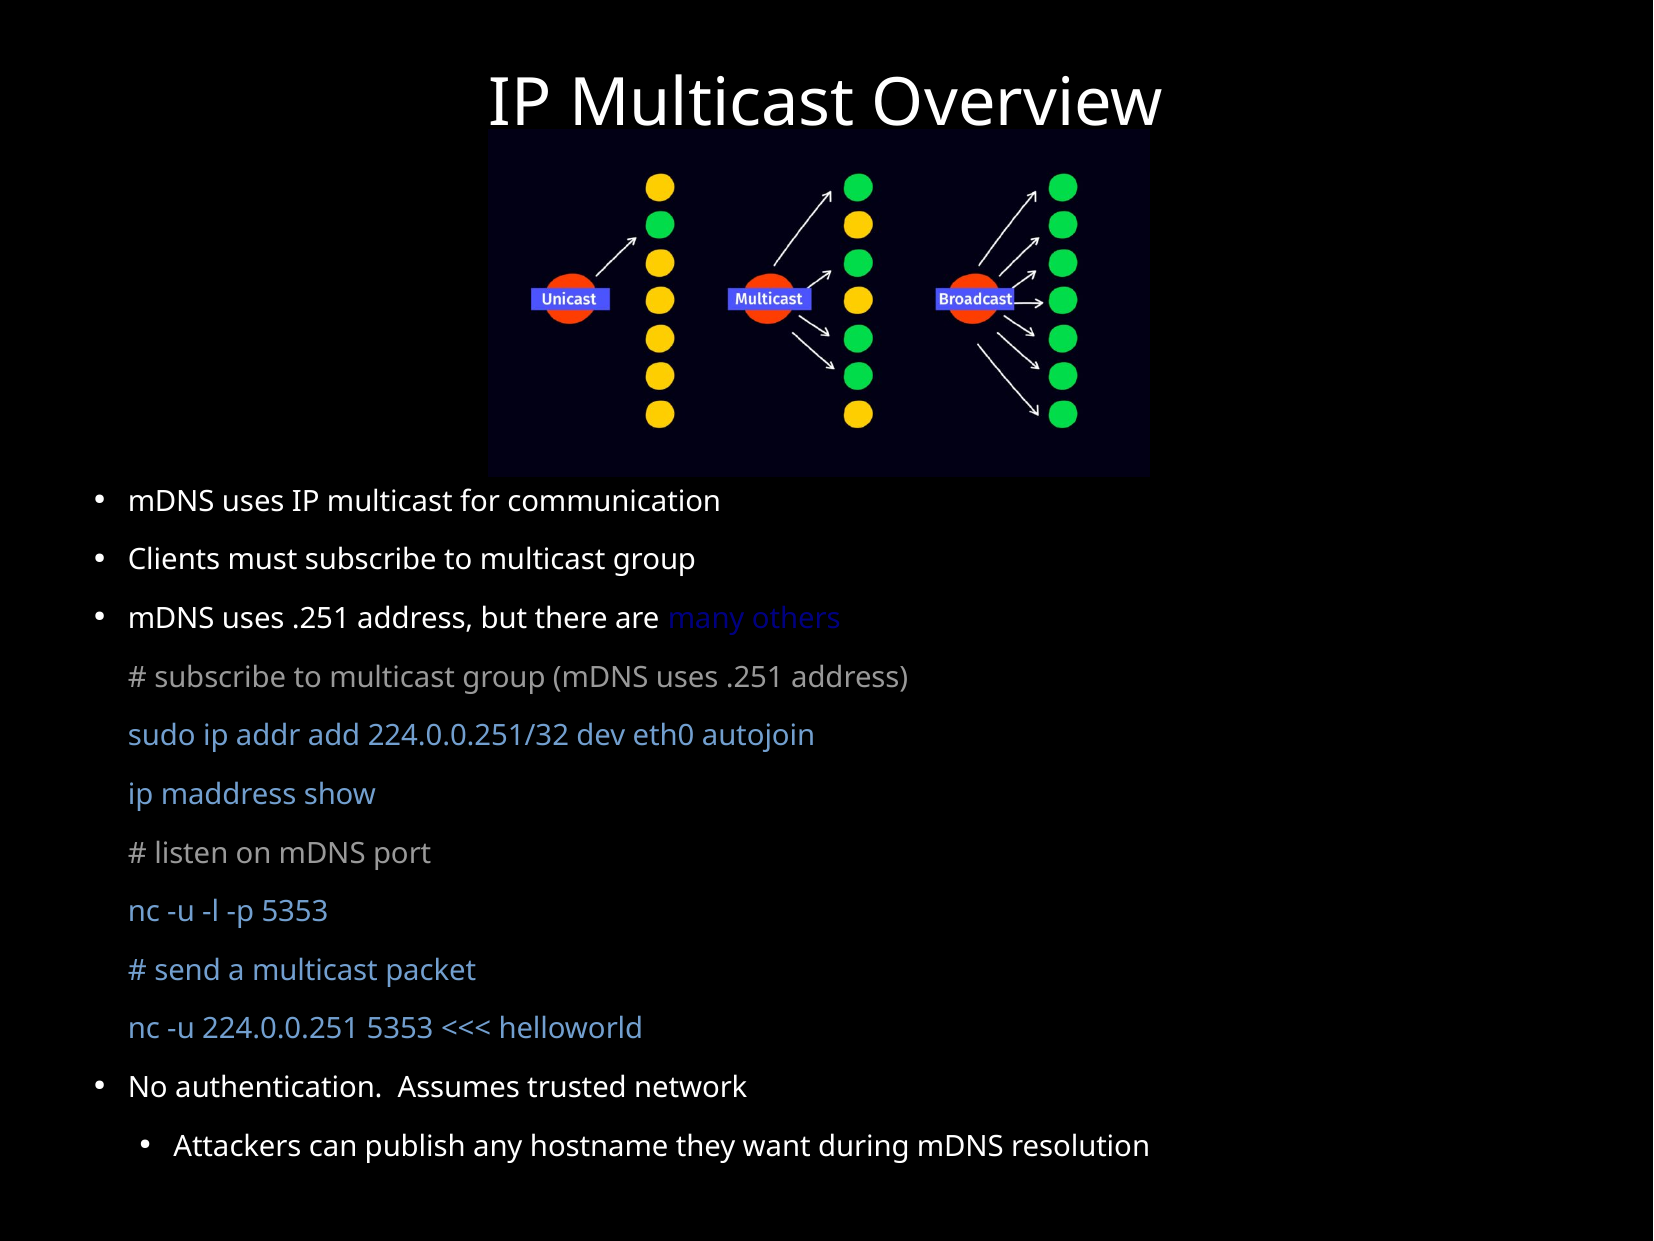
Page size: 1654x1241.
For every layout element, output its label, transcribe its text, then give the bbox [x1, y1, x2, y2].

list mDNS uses IP multicast for communication Clients must subscribe to multicast group mDNS uses .251 address, but there are many others # subscribe to multicast group (mDNS uses .251 address) sudo ip addr add 224.0.0.251/32 dev eth0 autojoin ip maddress show # listen on mDNS port nc -u -l -p 5353 # send a multicast packet nc -u 224.0.0.251 5353 <<< helloworld No authentication. Assumes trusted network Attackers can publish any hostname they want during mDNS resolution [82, 480, 1571, 1171]
title IP Multicast Overview [82, 49, 1571, 151]
picture [488, 129, 1150, 477]
